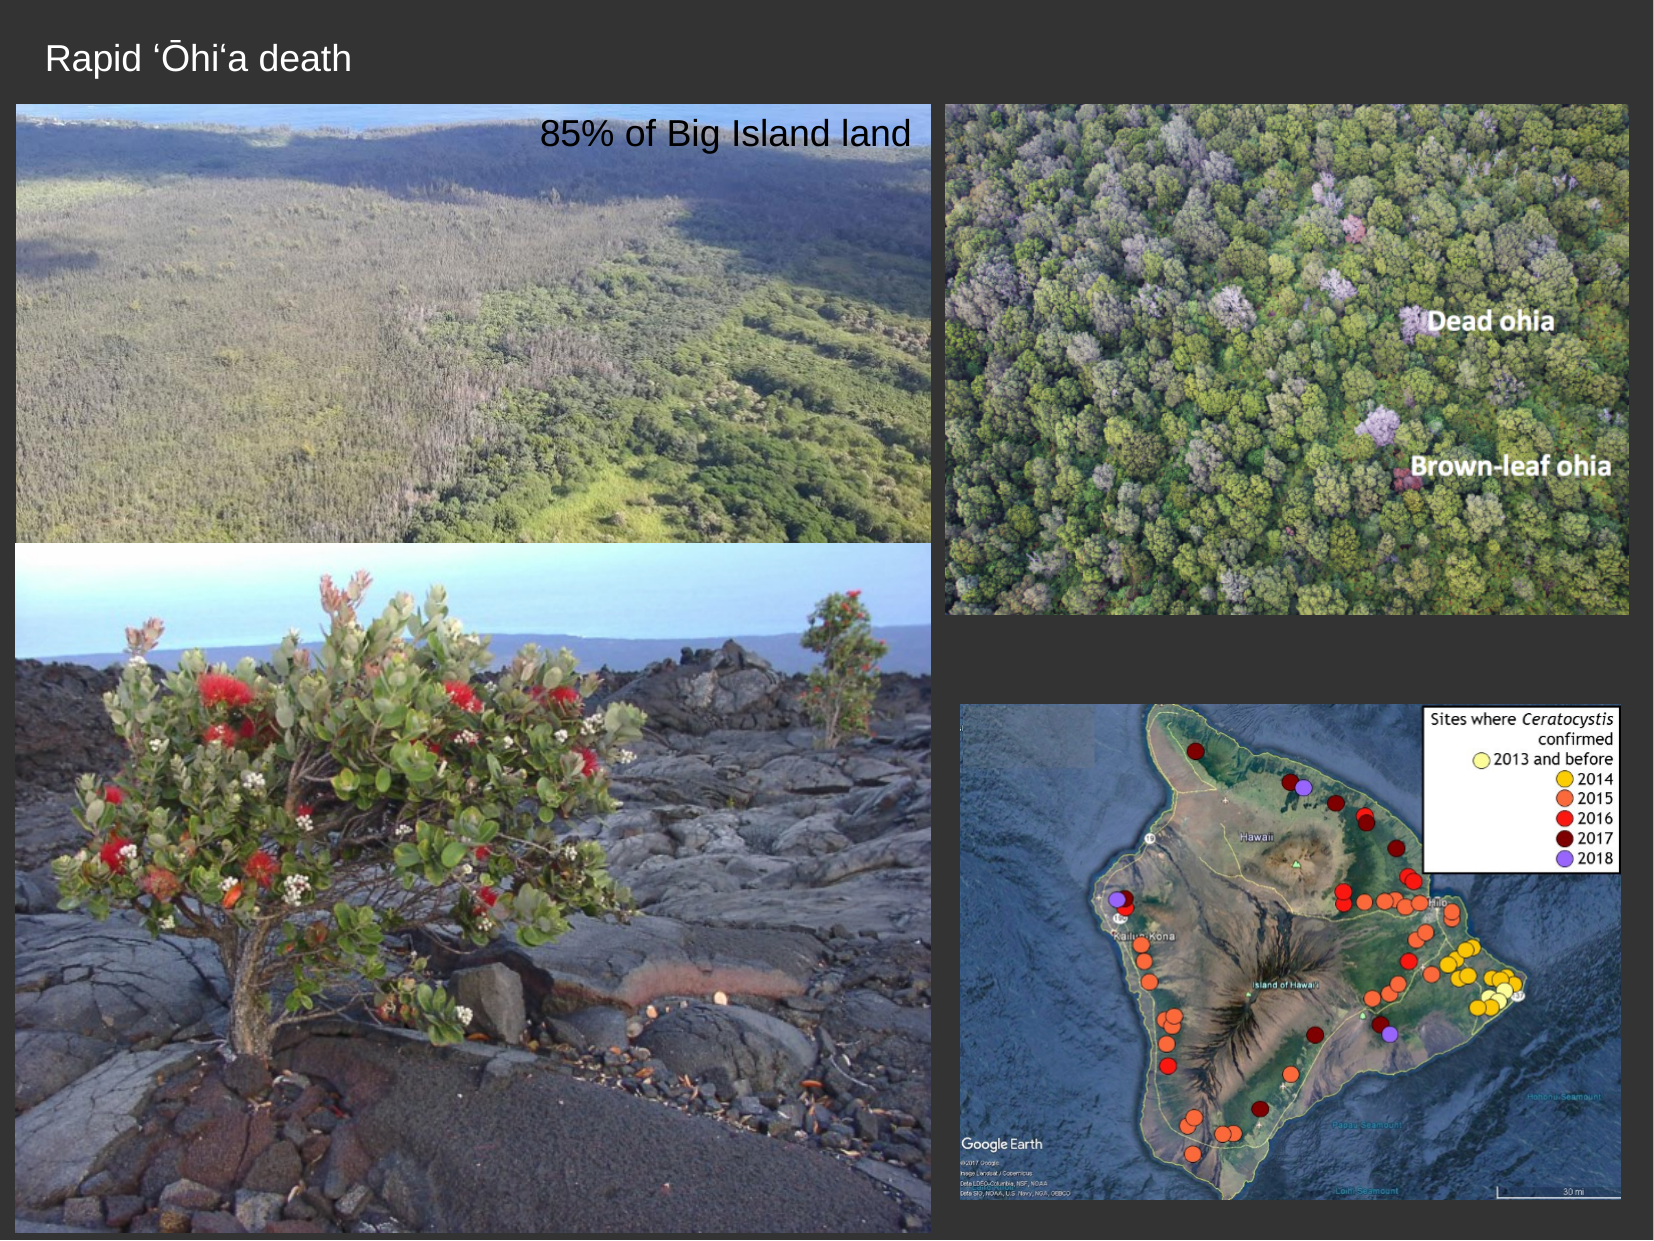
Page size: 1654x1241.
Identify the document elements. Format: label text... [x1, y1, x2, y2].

picture [945, 104, 1629, 616]
picture [15, 104, 931, 1234]
picture [960, 704, 1621, 1201]
text_box 85% of Big Island land [525, 105, 1066, 166]
text_box Rapid ʻŌhiʻa death [30, 30, 1621, 87]
